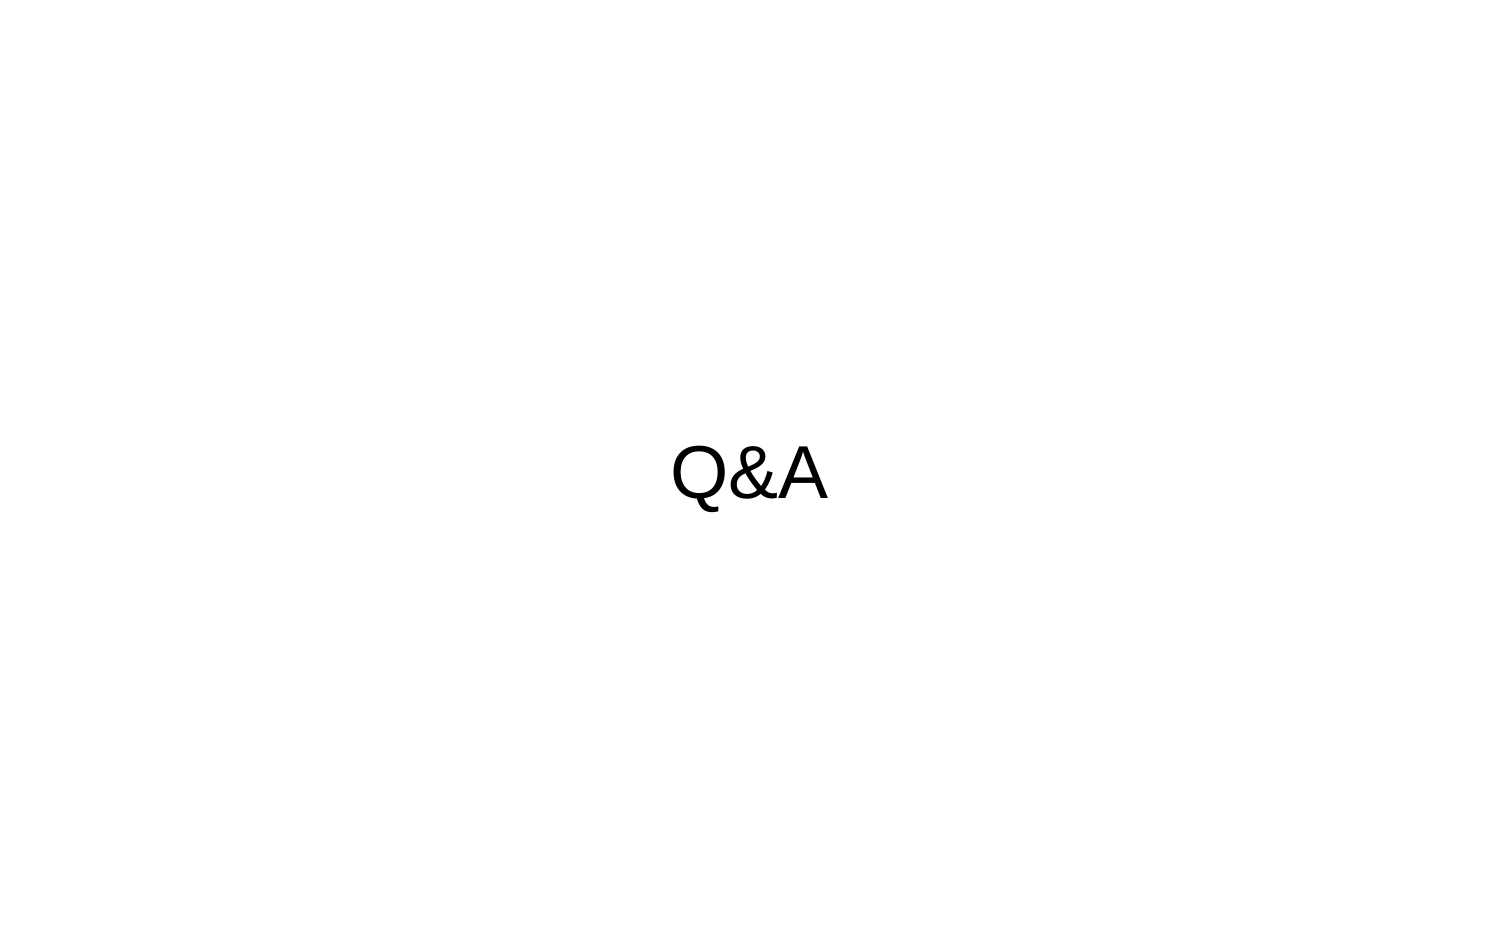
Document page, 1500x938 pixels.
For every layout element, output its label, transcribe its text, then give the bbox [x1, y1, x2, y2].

title Q&A [51, 392, 1449, 546]
